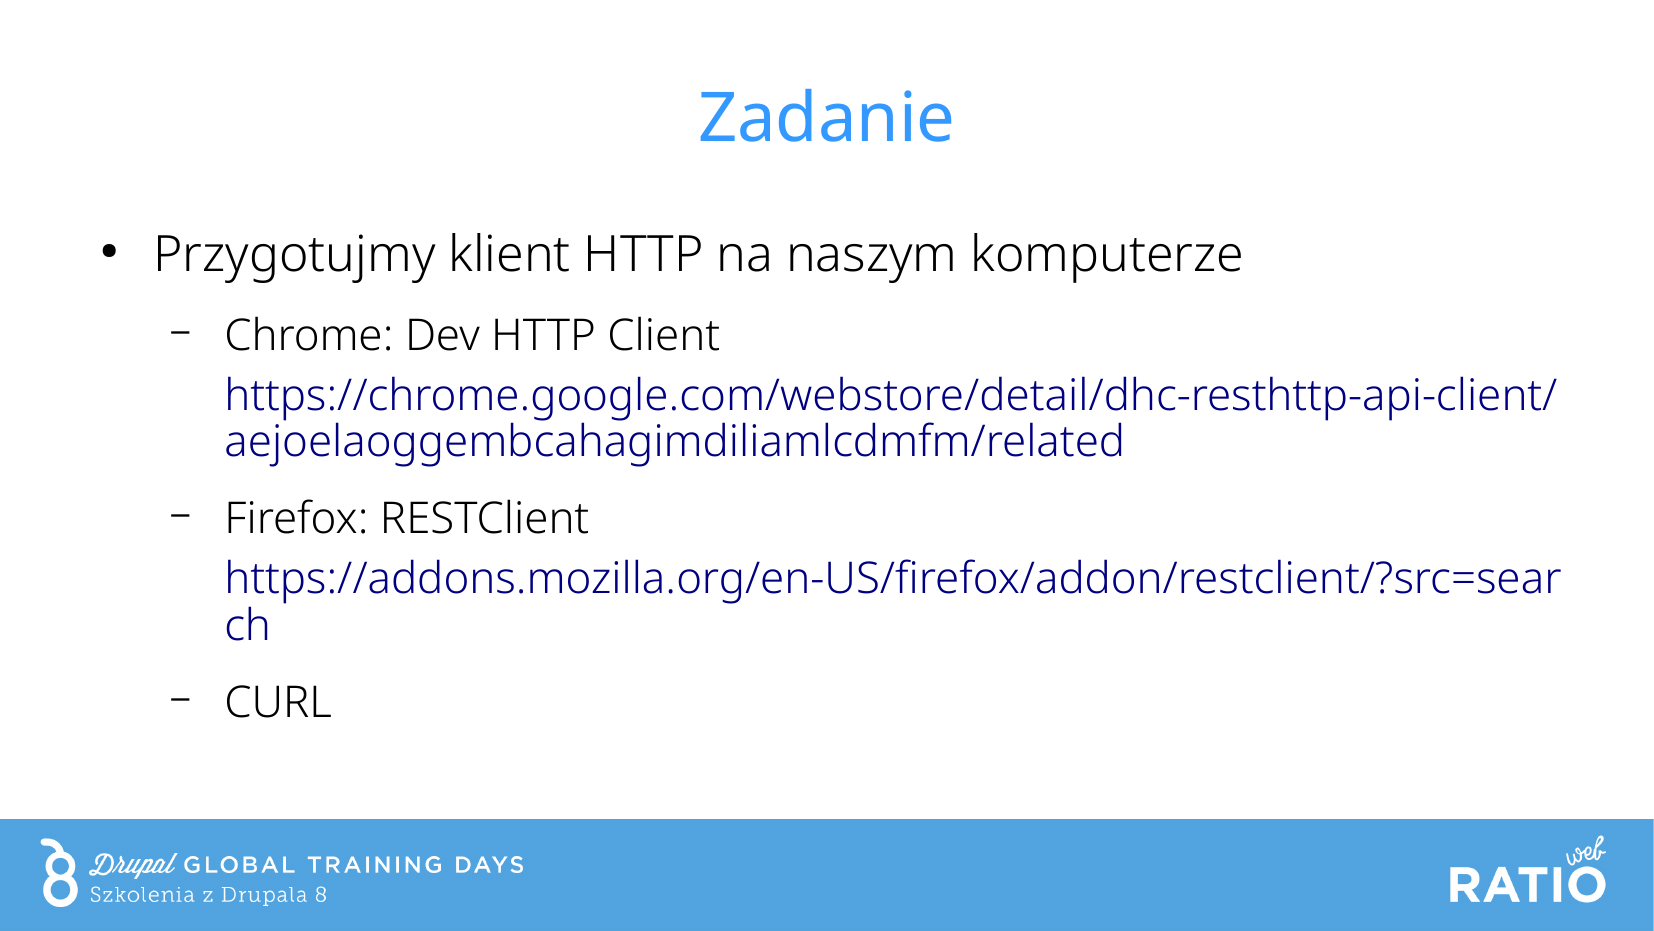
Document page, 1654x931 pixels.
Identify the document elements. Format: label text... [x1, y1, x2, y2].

title Zadanie [82, 37, 1571, 193]
picture [0, 0, 1654, 931]
list Przygotujmy klient HTTP na naszym komputerze Chrome: Dev HTTP Client https://chrome.google.com/webstore/detail/dhc-resthttp-api-client/aejoelaoggembcahagimdiliamlcdmfm/related Firefox: RESTClient https://addons.mozilla.org/en-US/firefox/addon/restclient/?src=search CURL [82, 217, 1571, 758]
